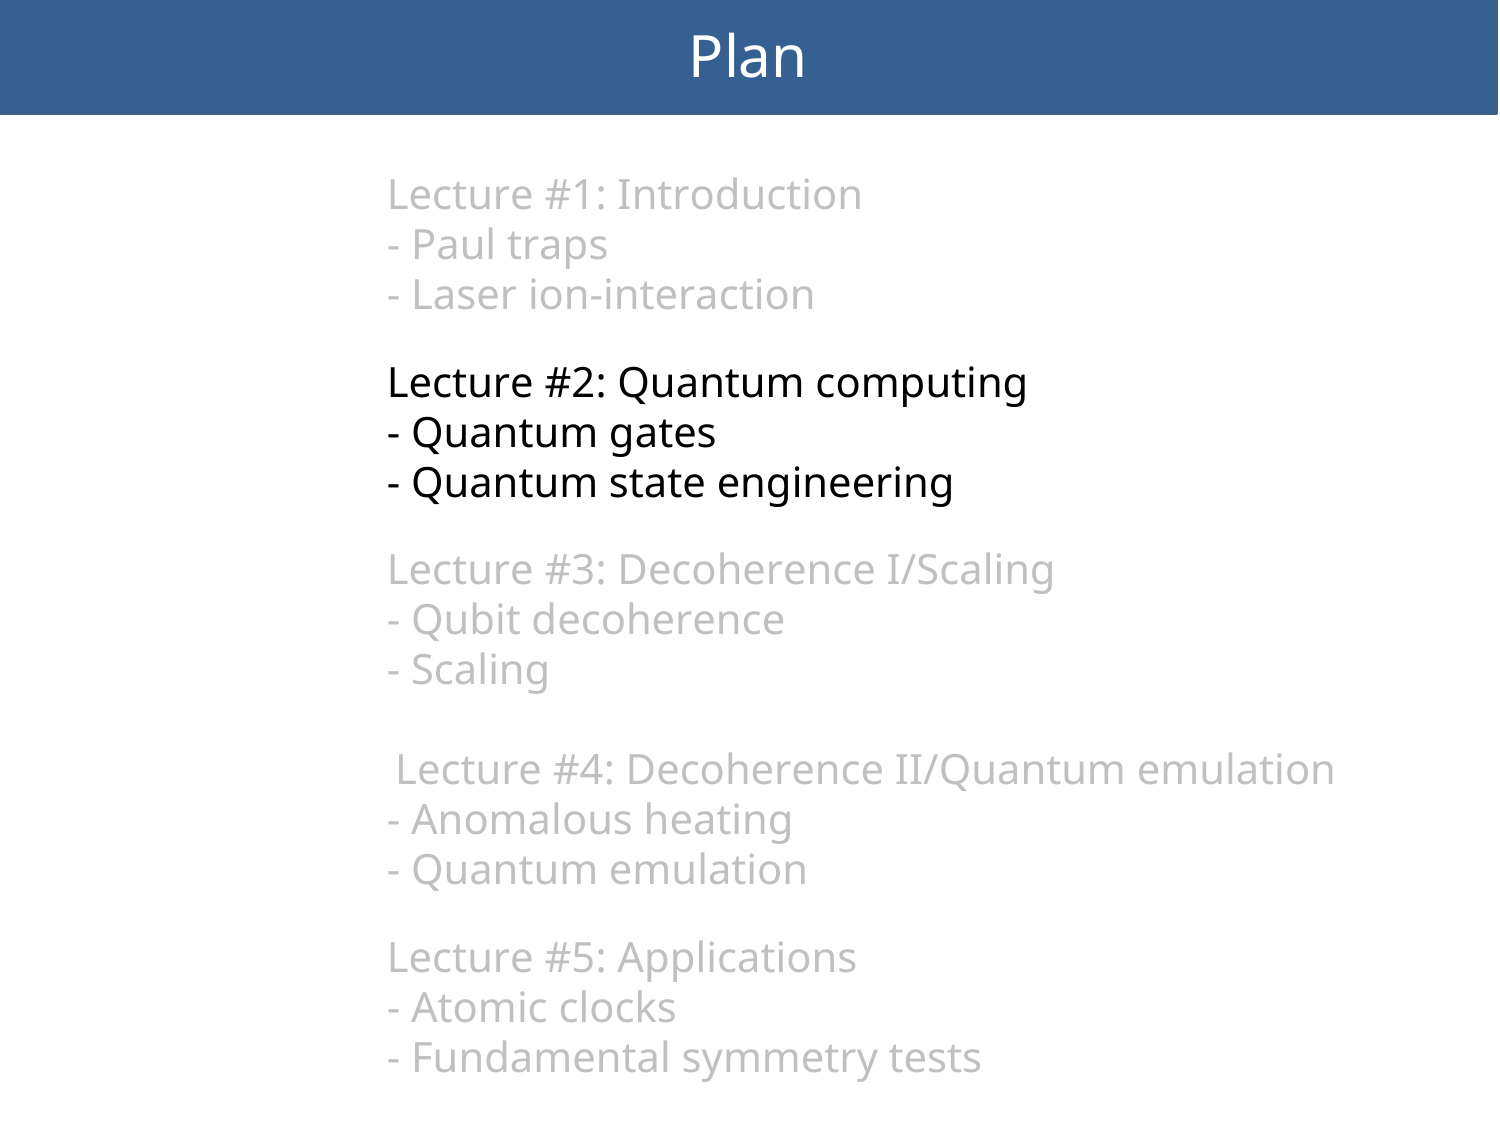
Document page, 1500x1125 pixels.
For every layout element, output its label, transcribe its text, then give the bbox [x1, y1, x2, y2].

title Plan [0, 0, 1497, 122]
text_box Lecture #1: Introduction - Paul traps - Laser ion-interaction Lecture #2: Quantum computing - Quantum gates - Quantum state engineering Lecture #3: Decoherence I/Scaling - Qubit decoherence - Scaling Lecture #4: Decoherence II/Quantum emulation - Anomalous heating - Quantum emulation Lecture #5: Applications - Atomic clocks - Fundamental symmetry tests [372, 160, 1297, 1088]
